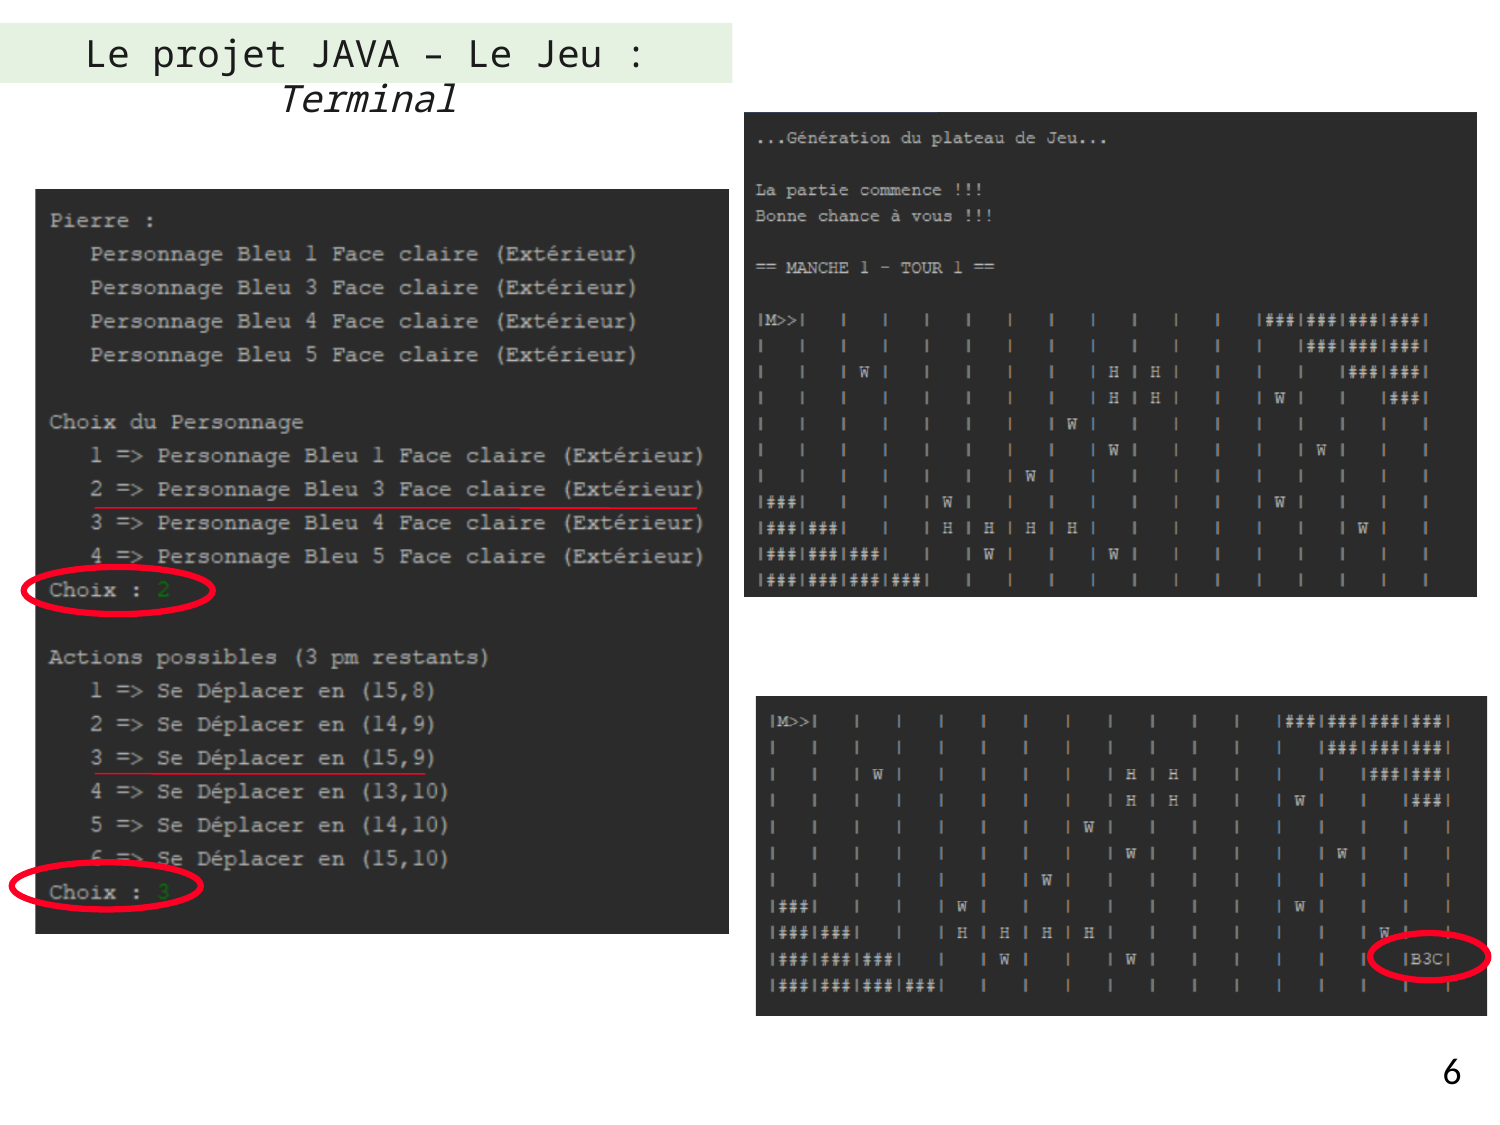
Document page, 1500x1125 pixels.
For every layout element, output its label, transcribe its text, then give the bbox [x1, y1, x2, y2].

picture [35, 571, 209, 610]
text_box Le projet JAVA – Le Jeu : Terminal [0, 22, 733, 83]
picture [744, 112, 1477, 597]
picture [35, 189, 729, 934]
picture [755, 696, 1488, 1016]
text_box <numéro> [1287, 1039, 1477, 1100]
picture [35, 866, 197, 906]
picture [1374, 937, 1485, 977]
